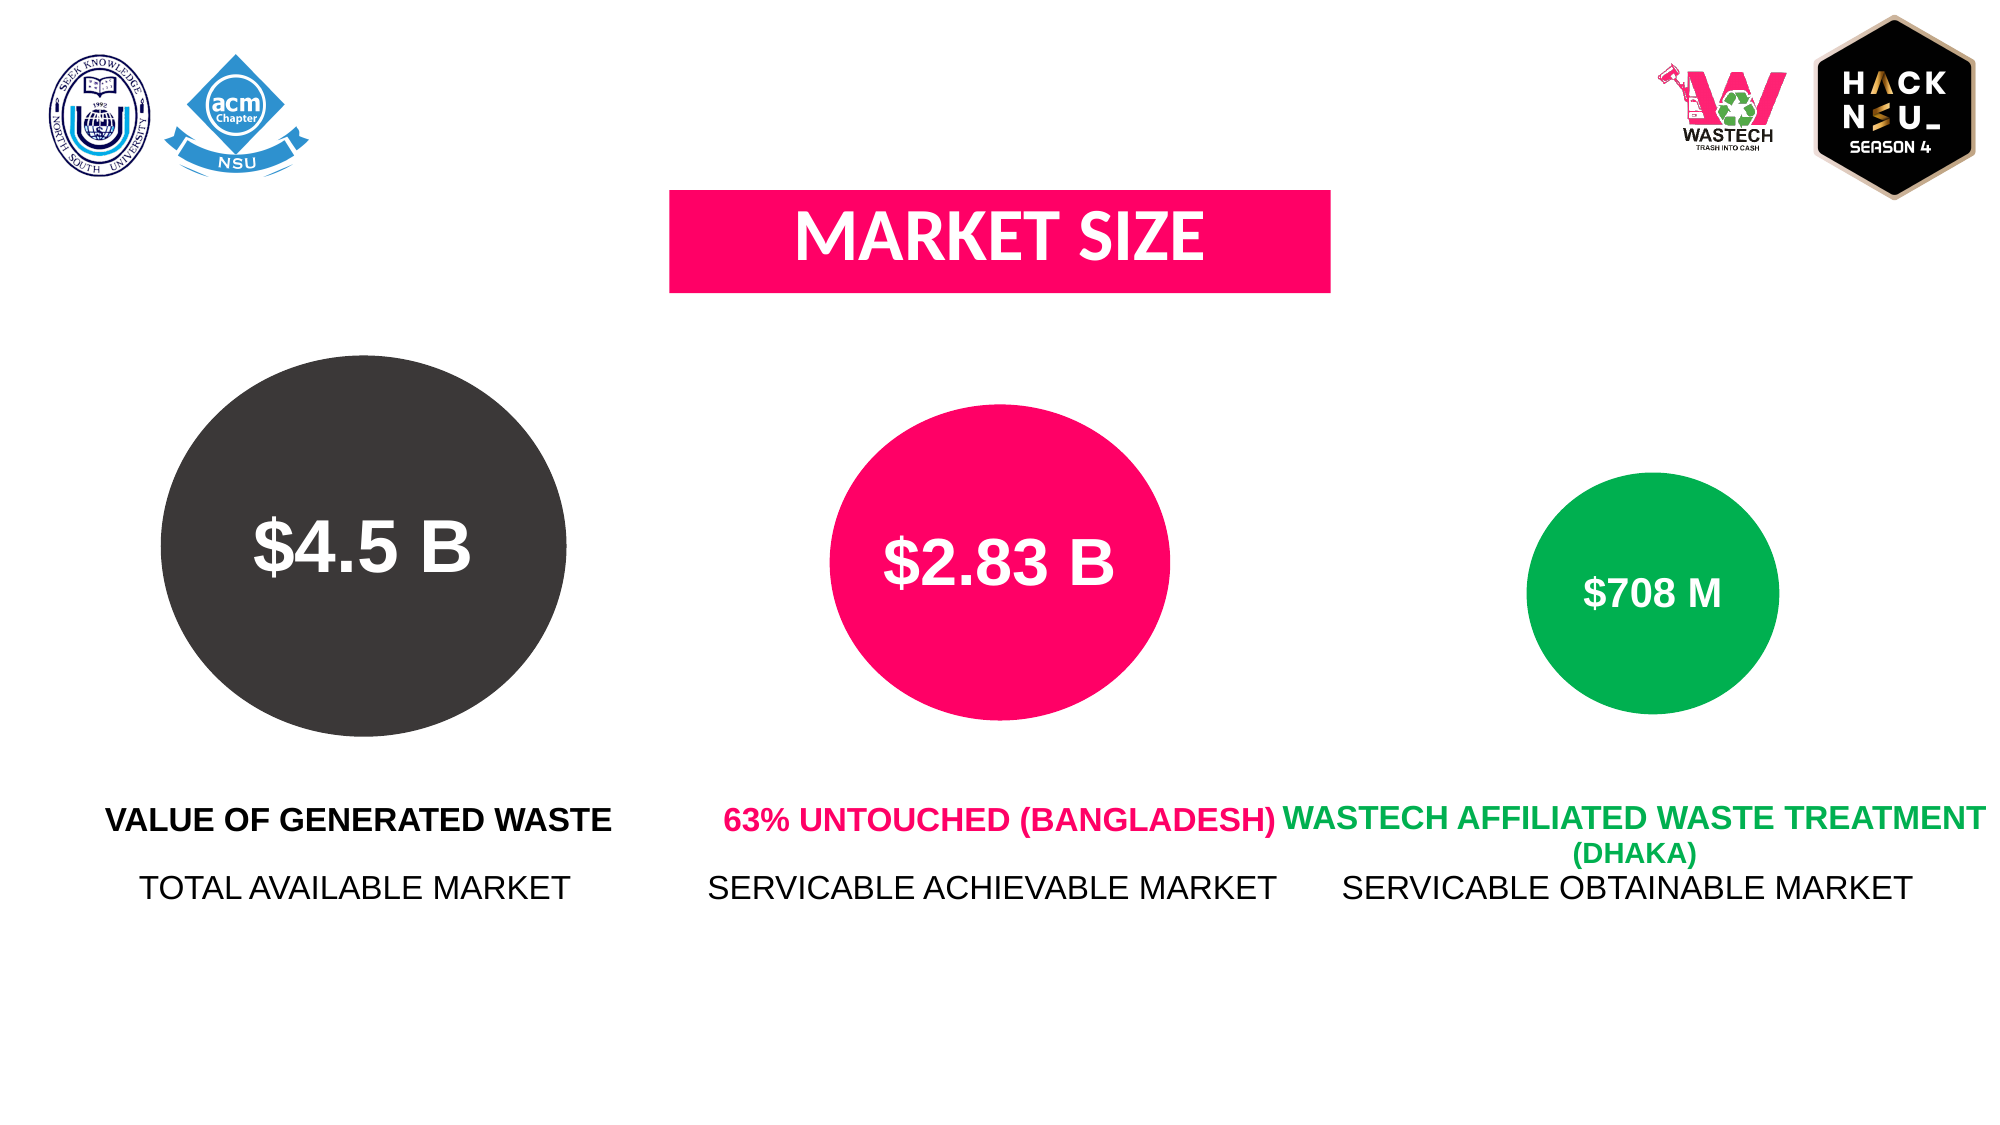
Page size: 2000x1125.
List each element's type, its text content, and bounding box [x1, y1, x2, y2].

text_box SERVICABLE OBTAINABLE MARKET [1327, 861, 1928, 918]
text_box WASTECH AFFILIATED WASTE TREATMENT (DHAKA) [1310, 792, 1960, 884]
text_box $2.83 B [829, 404, 1171, 721]
text_box $708 M [1526, 472, 1780, 715]
text_box TOTAL AVAILABLE MARKET [55, 861, 656, 918]
text_box MARKET SIZE [669, 190, 1331, 294]
text_box VALUE OF GENERATED WASTE [63, 794, 664, 850]
picture [164, 54, 309, 177]
text_box $4.5 B [160, 355, 567, 737]
picture [41, 54, 157, 177]
text_box 63% UNTOUCHED (BANGLADESH) [675, 794, 1310, 850]
picture [1642, 2, 2000, 213]
text_box SERVICABLE ACHIEVABLE MARKET [692, 862, 1293, 919]
